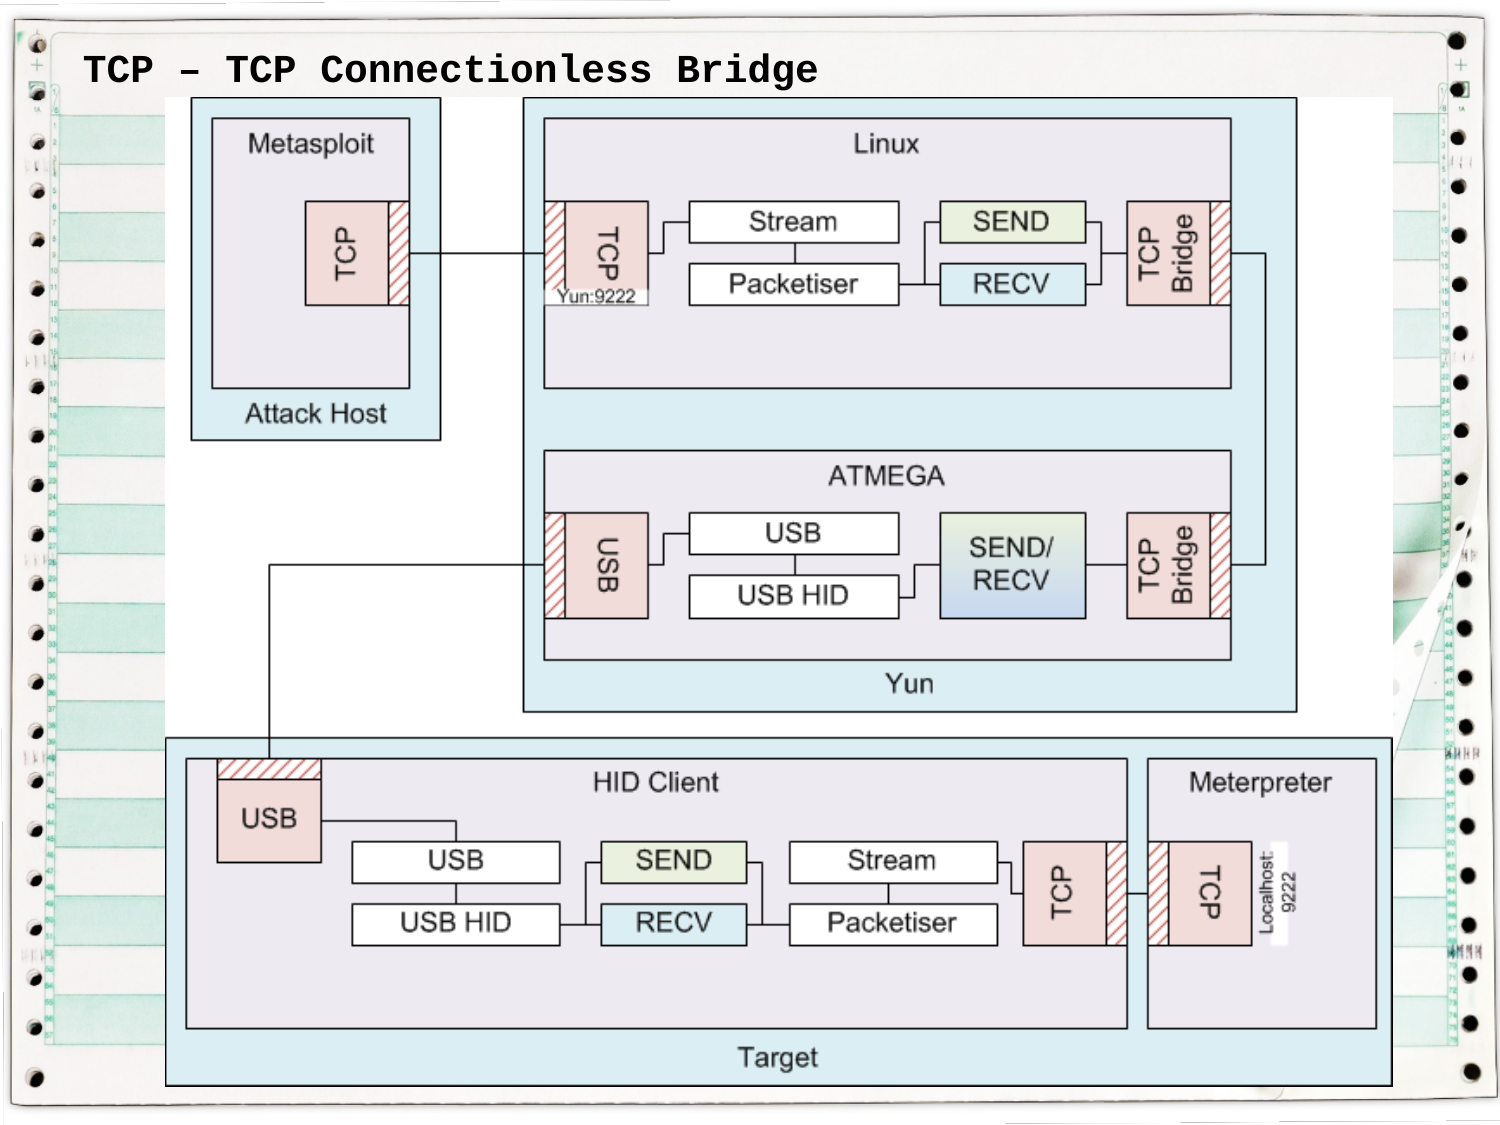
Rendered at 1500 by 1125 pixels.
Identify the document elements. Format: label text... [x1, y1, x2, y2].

picture [0, 0, 1500, 1125]
text_box TCP – TCP Connectionless Bridge [68, 35, 1436, 98]
